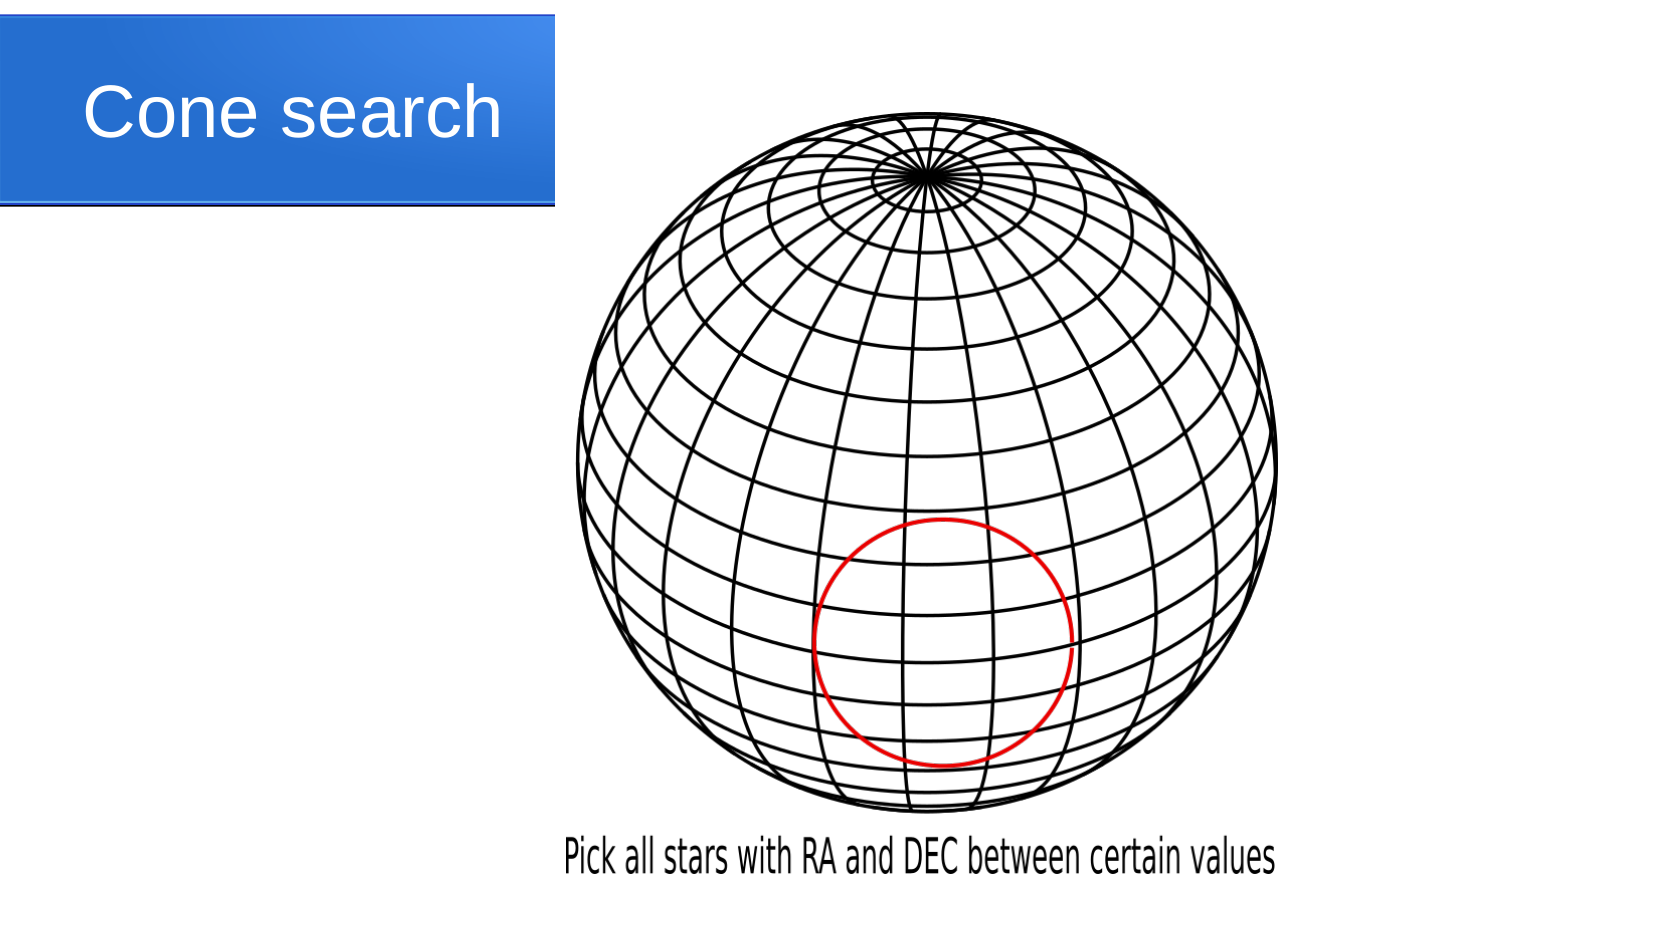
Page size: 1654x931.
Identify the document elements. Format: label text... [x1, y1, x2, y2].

picture [566, 112, 1278, 875]
text_box [555, 11, 1359, 319]
title Cone search [82, 35, 555, 189]
